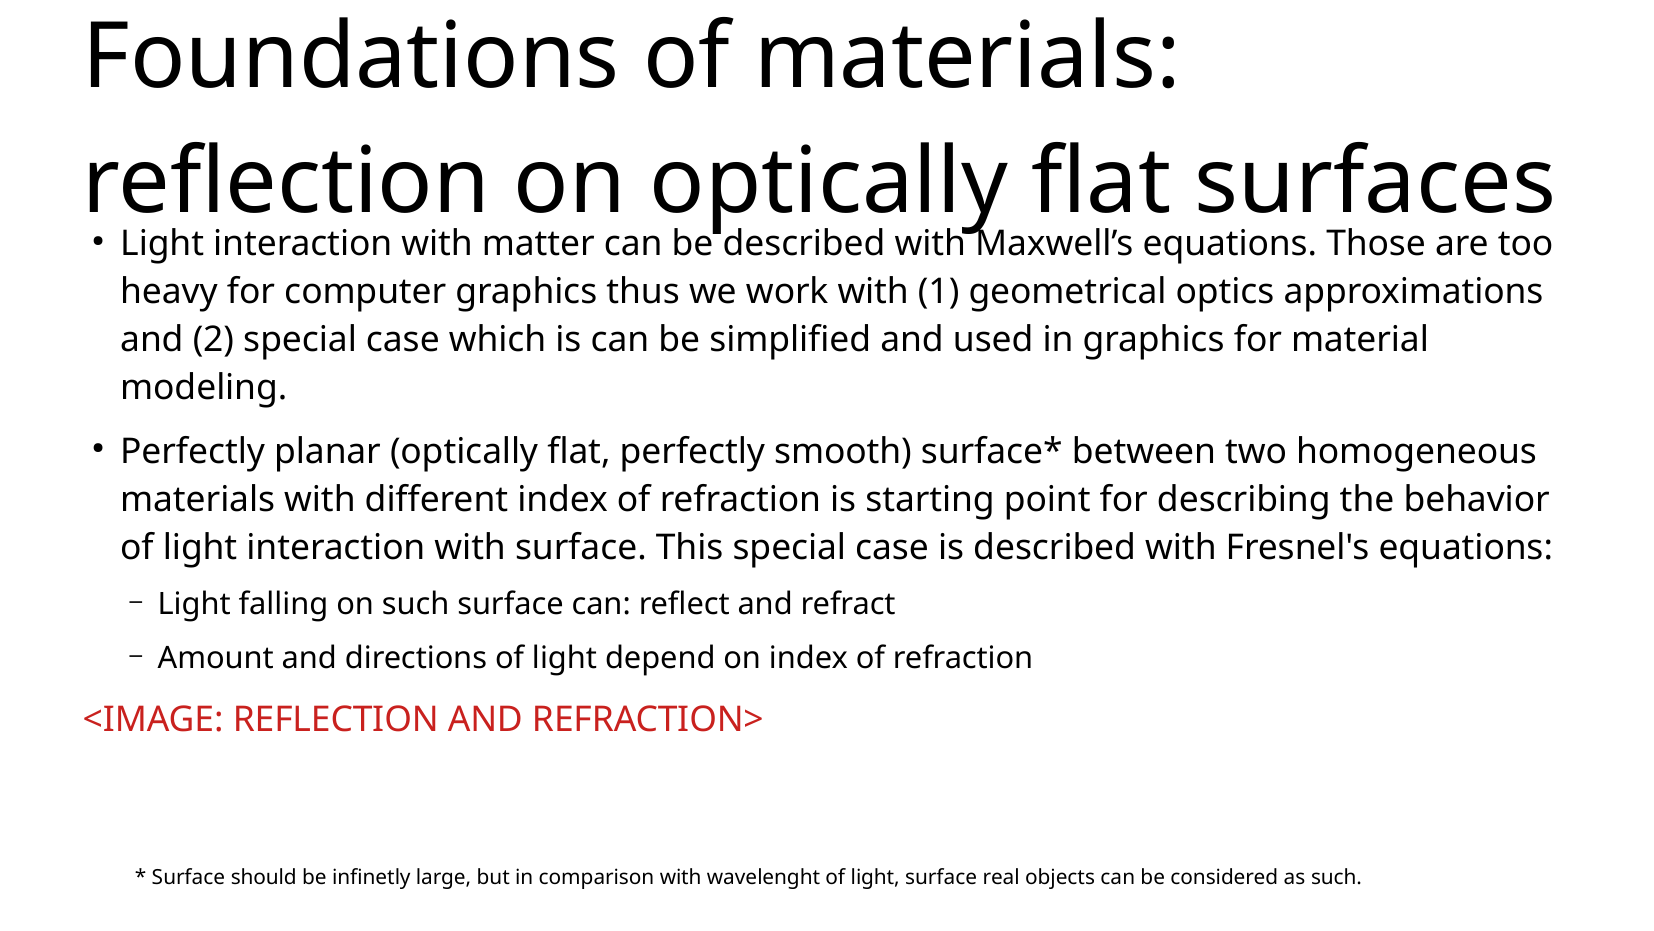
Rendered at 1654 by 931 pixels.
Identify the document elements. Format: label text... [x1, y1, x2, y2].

text_box * Surface should be infinetly large, but in comparison with wavelenght of light, surface real objects can be considered as such. [120, 855, 1531, 896]
list Light interaction with matter can be described with Maxwell’s equations. Those are too heavy for computer graphics thus we work with (1) geometrical optics approximations and (2) special case which is can be simplified and used in graphics for material modeling. Perfectly planar (optically flat, perfectly smooth) surface* between two homogeneous materials with different index of refraction is starting point for describing the behavior of light interaction with surface. This special case is described with Fresnel's equations: Light falling on such surface can: reflect and refract Amount and directions of light depend on index of refraction <IMAGE: REFLECTION AND REFRACTION> [82, 217, 1571, 758]
title Foundations of materials: reflection on optically flat surfaces [82, 0, 1571, 217]
